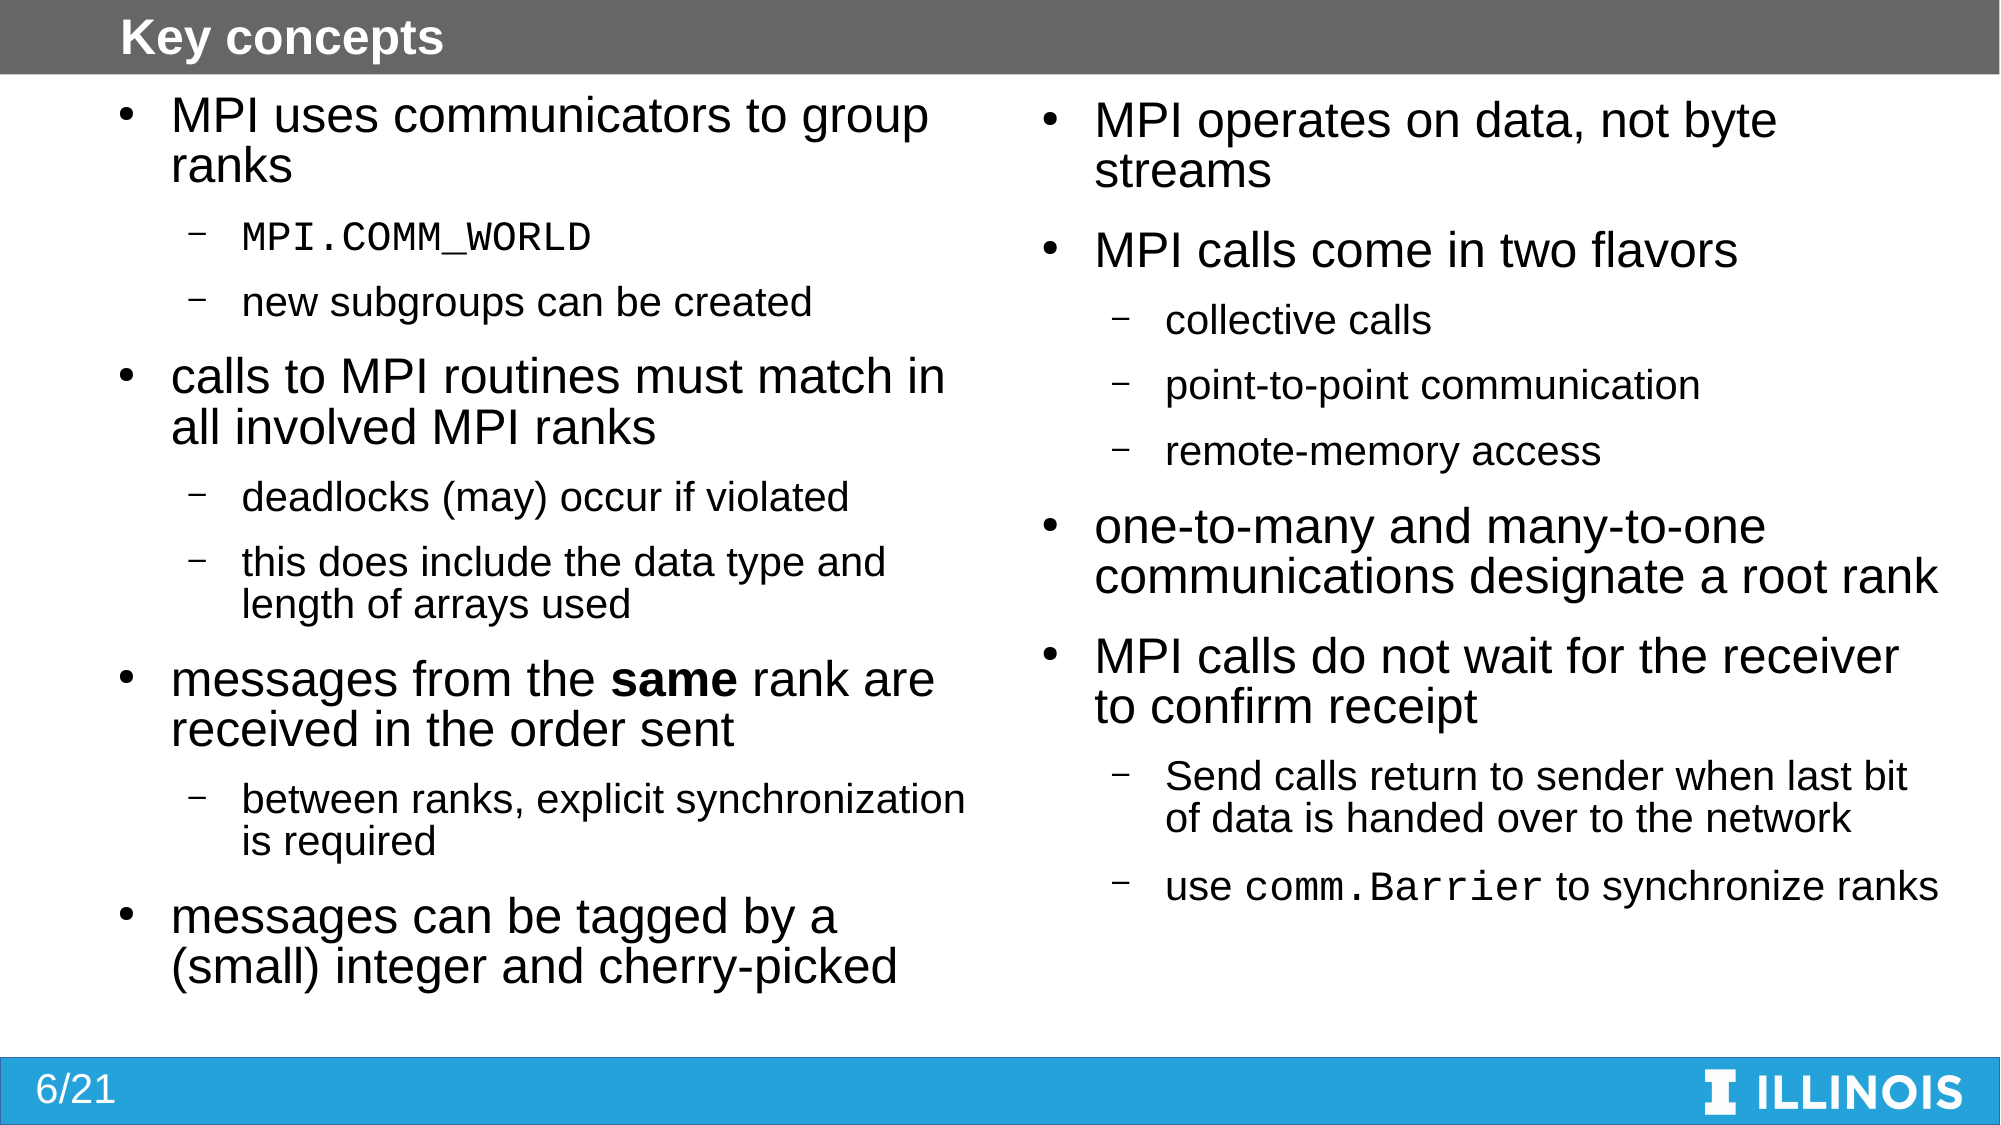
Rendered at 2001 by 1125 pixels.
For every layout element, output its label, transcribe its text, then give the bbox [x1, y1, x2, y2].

title Key concepts [0, 0, 2000, 75]
list MPI operates on data, not byte streams MPI calls come in two flavors collective calls point-to-point communication remote-memory access one-to-many and many-to-one communications designate a root rank MPI calls do not wait for the receiver to confirm receipt Send calls return to sender when last bit of data is handed over to the network use comm.Barrier to synchronize ranks [1023, 97, 1950, 1058]
picture [1705, 1069, 1962, 1115]
list MPI uses communicators to group ranks MPI.COMM_WORLD new subgroups can be created calls to MPI routines must match in all involved MPI ranks deadlocks (may) occur if violated this does include the data type and length of arrays used messages from the same rank are received in the order sent between ranks, explicit synchronization is required messages can be tagged by a (small) integer and cherry-picked [99, 92, 979, 1022]
